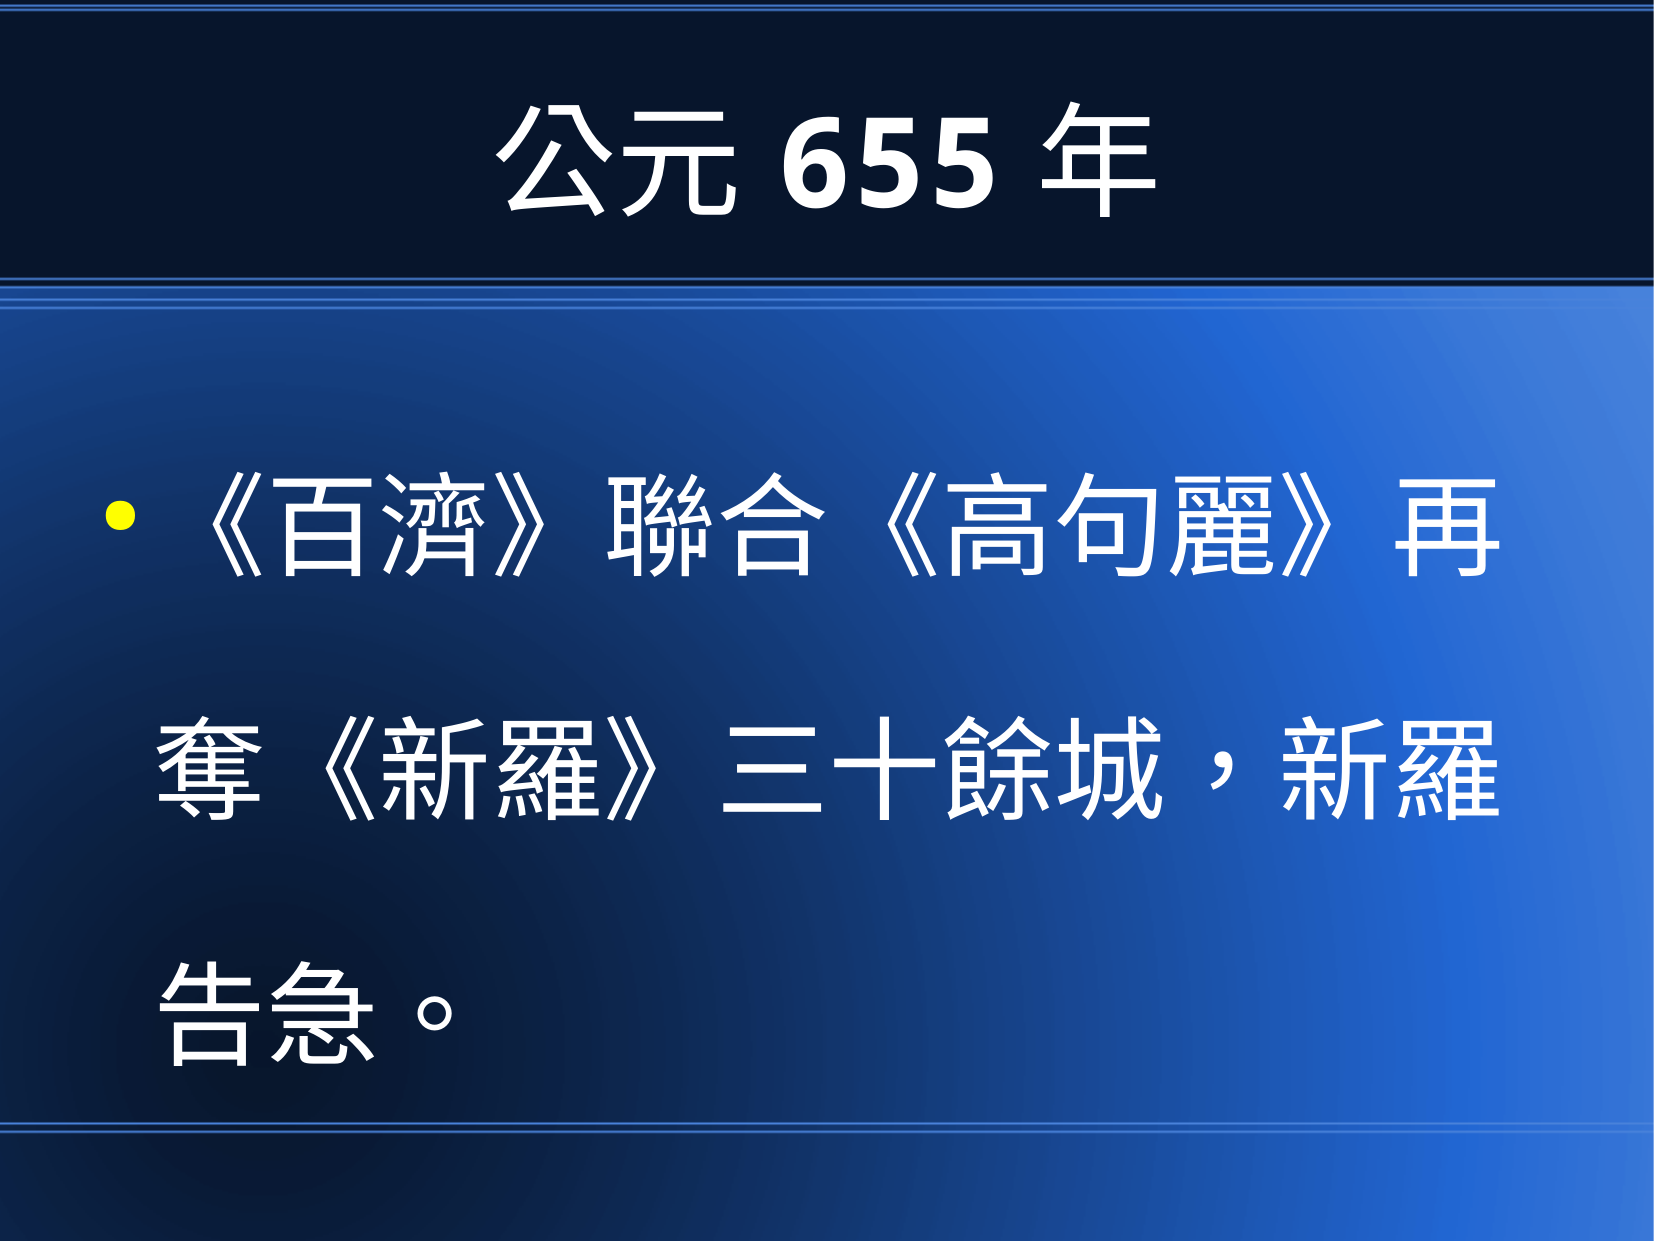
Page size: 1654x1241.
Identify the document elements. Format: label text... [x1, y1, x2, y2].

title 公元655年 [82, 49, 1571, 257]
picture [0, 0, 1654, 1241]
list 《百濟》聯合《高句麗》再奪《新羅》三十餘城，新羅告急。 [82, 355, 1571, 1241]
